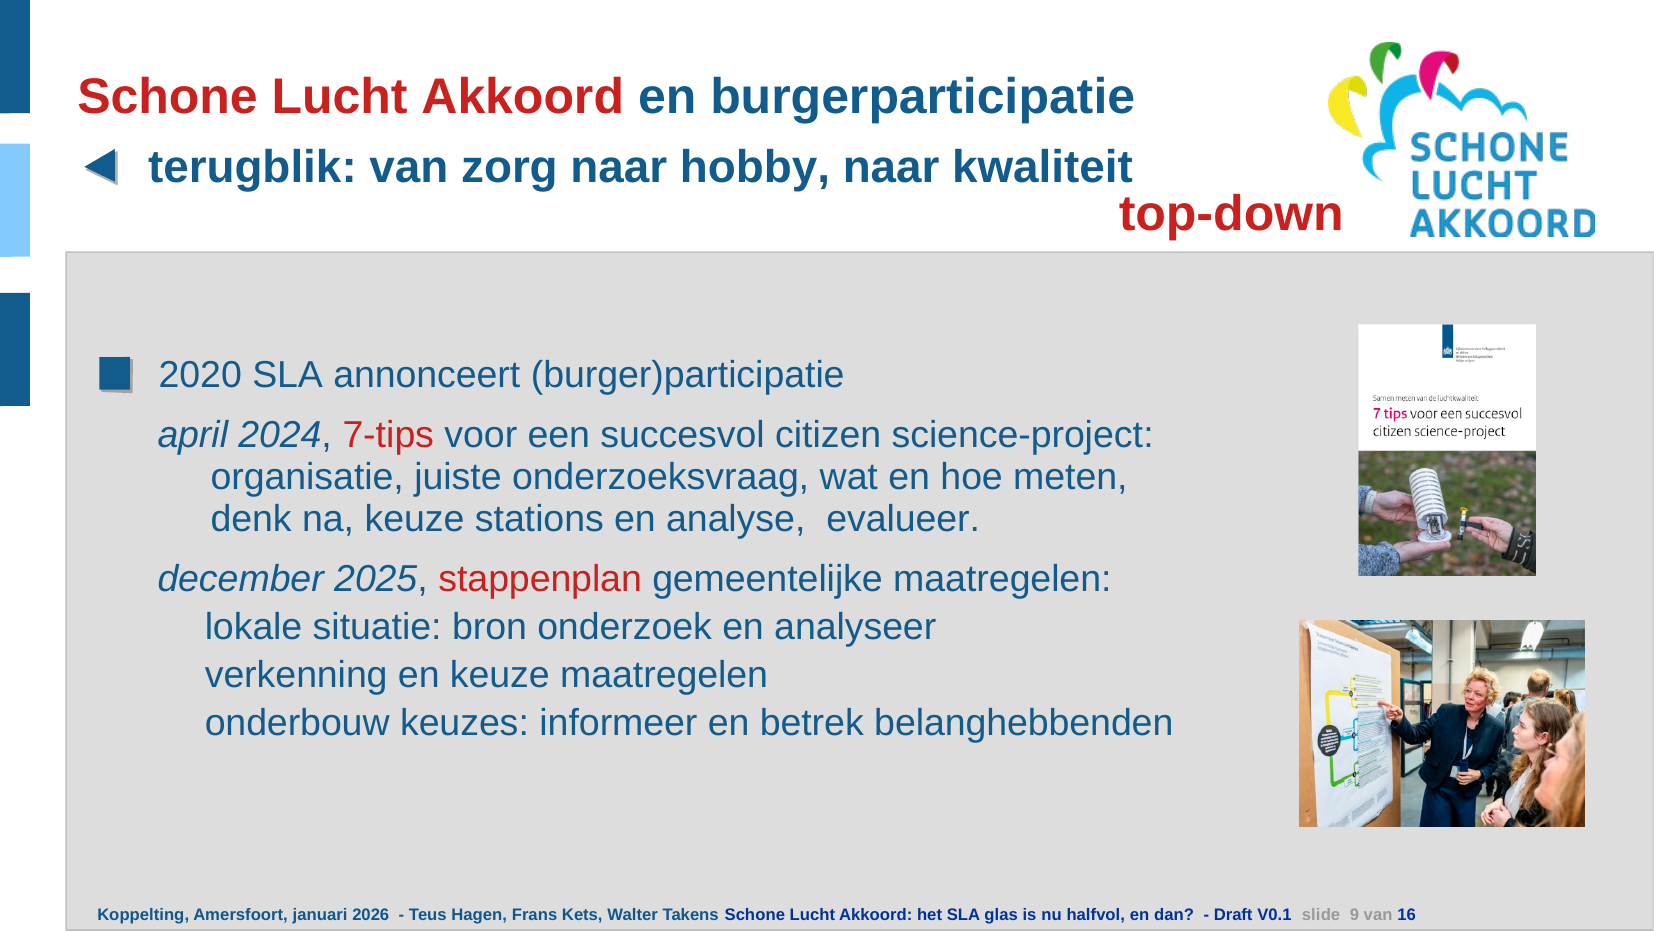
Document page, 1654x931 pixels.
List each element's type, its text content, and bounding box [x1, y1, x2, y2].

text_box top-down [1104, 177, 1400, 250]
picture [1328, 42, 1595, 237]
picture [1358, 324, 1536, 577]
picture [1299, 620, 1585, 827]
title Schone Lucht Akkoord en burgerparticipatie [77, 24, 1489, 95]
title terugblik: van zorg naar hobby, naar kwaliteit [77, 95, 1328, 210]
list 2020 SLA annonceert (burger)participatie april 2024, 7-tips voor een succesvol citizen science-project: organisatie, juiste onderzoeksvraag, wat en hoe meten, denk na, keuze stations en analyse, evalueer. december 2025, stappenplan gemeentelijke maatregelen: lokale situatie: bron onderzoek en analyseer verkenning en keuze maatregelen onderbouw keuzes: informeer en betrek belanghebbenden [92, 265, 1565, 857]
